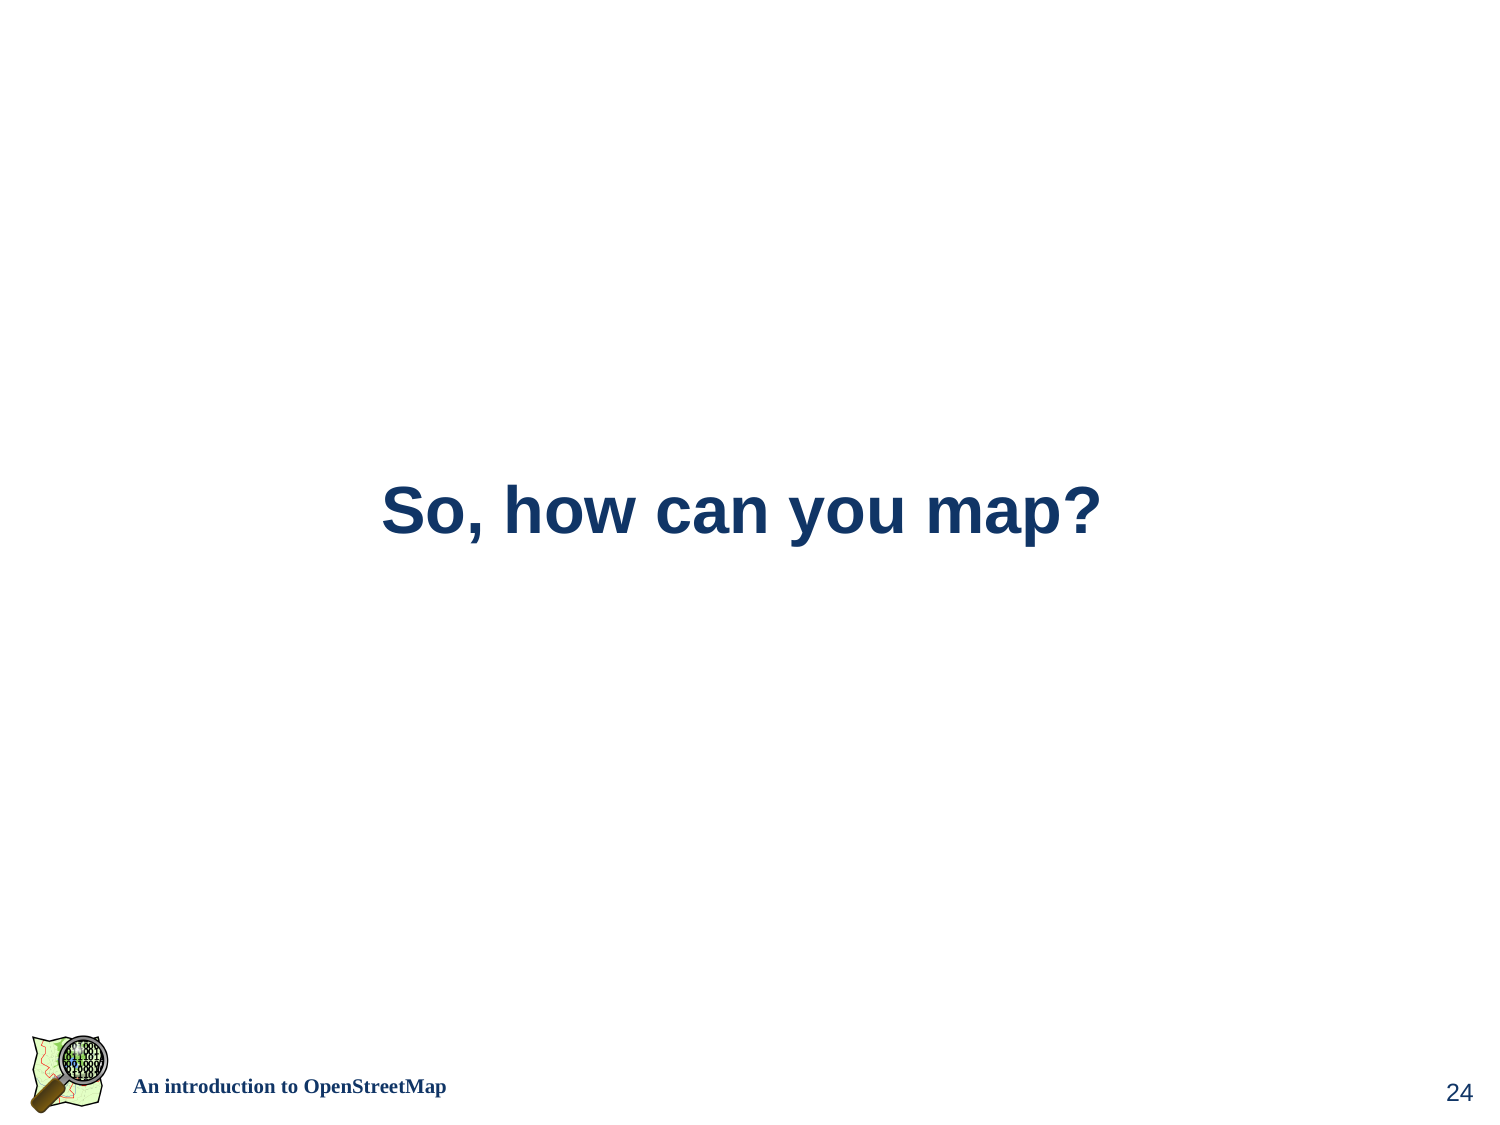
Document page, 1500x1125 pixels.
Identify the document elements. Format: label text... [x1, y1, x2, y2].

title So, how can you map? [67, 413, 1418, 602]
picture [29, 1033, 110, 1114]
